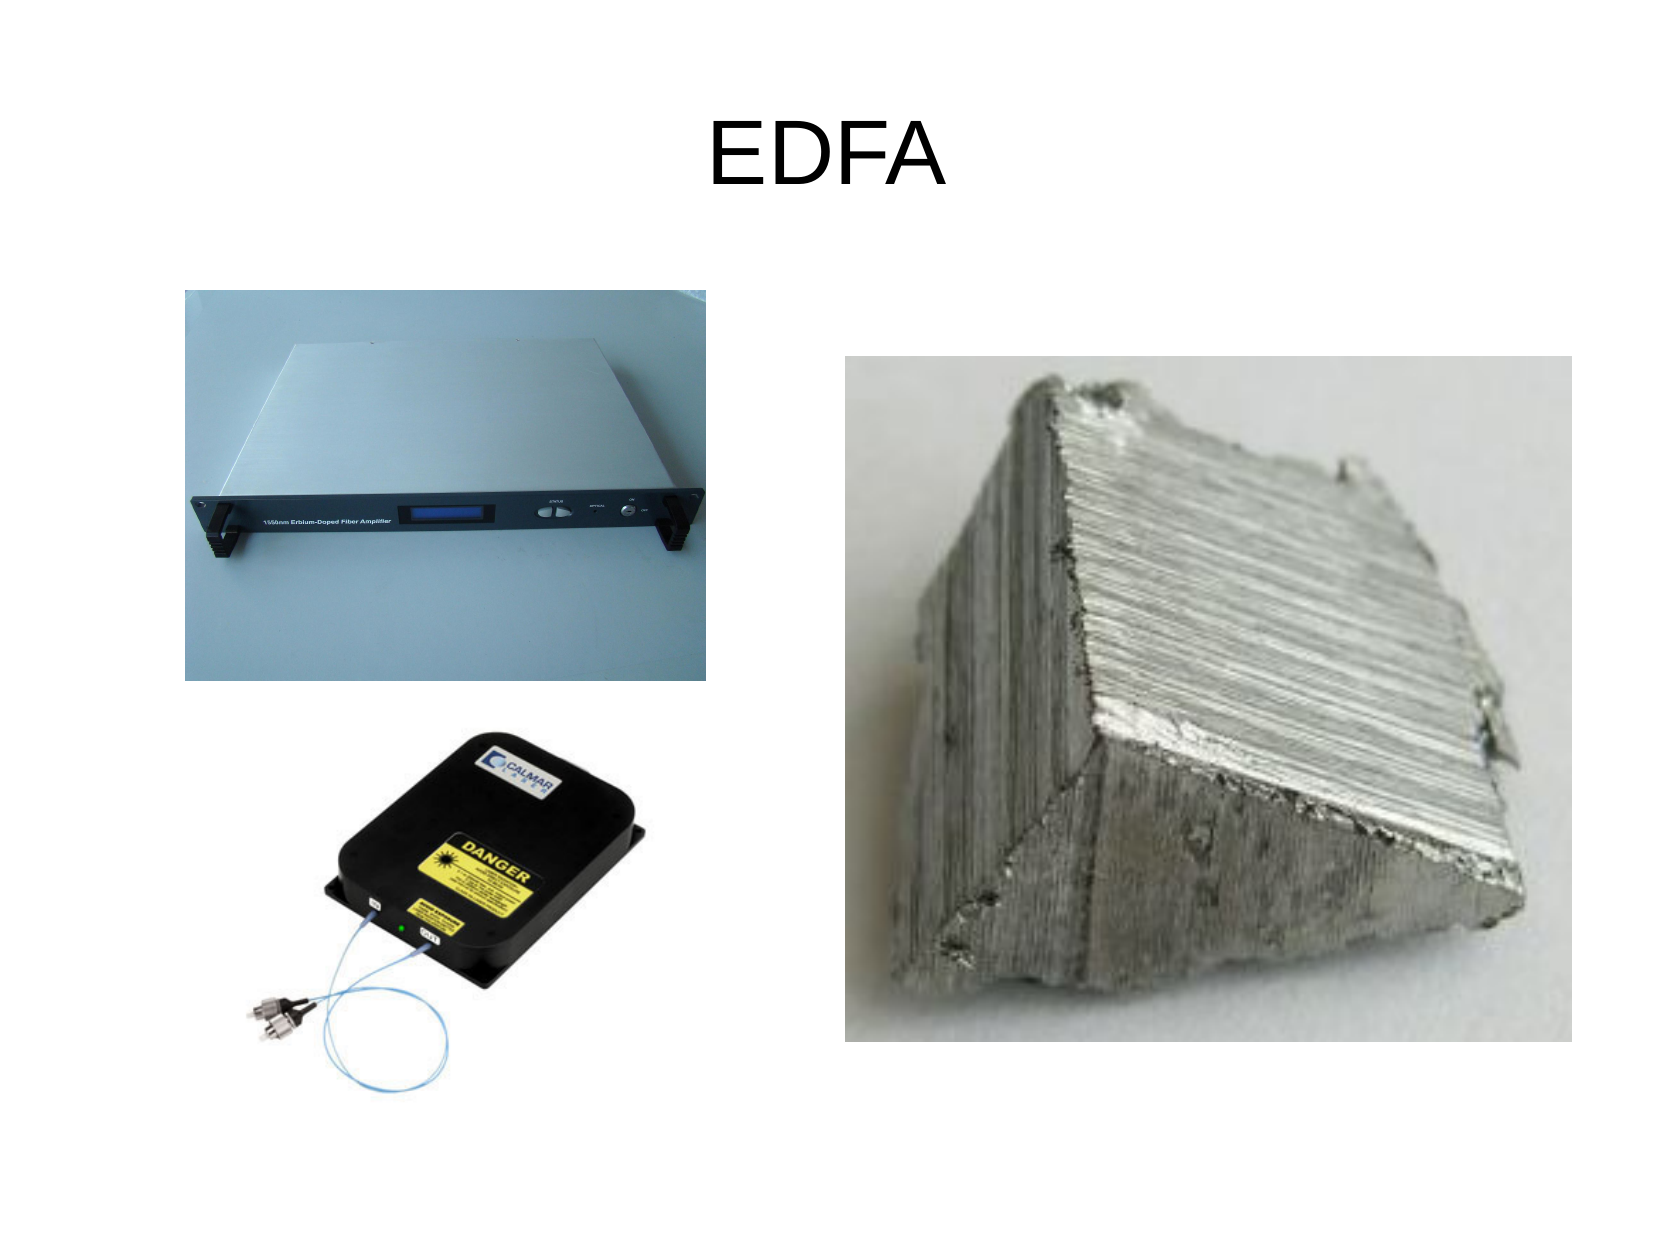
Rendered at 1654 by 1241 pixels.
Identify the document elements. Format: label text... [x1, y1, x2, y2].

picture [185, 290, 706, 681]
picture [845, 356, 1572, 1042]
picture [167, 717, 725, 1109]
title EDFA [82, 49, 1571, 257]
